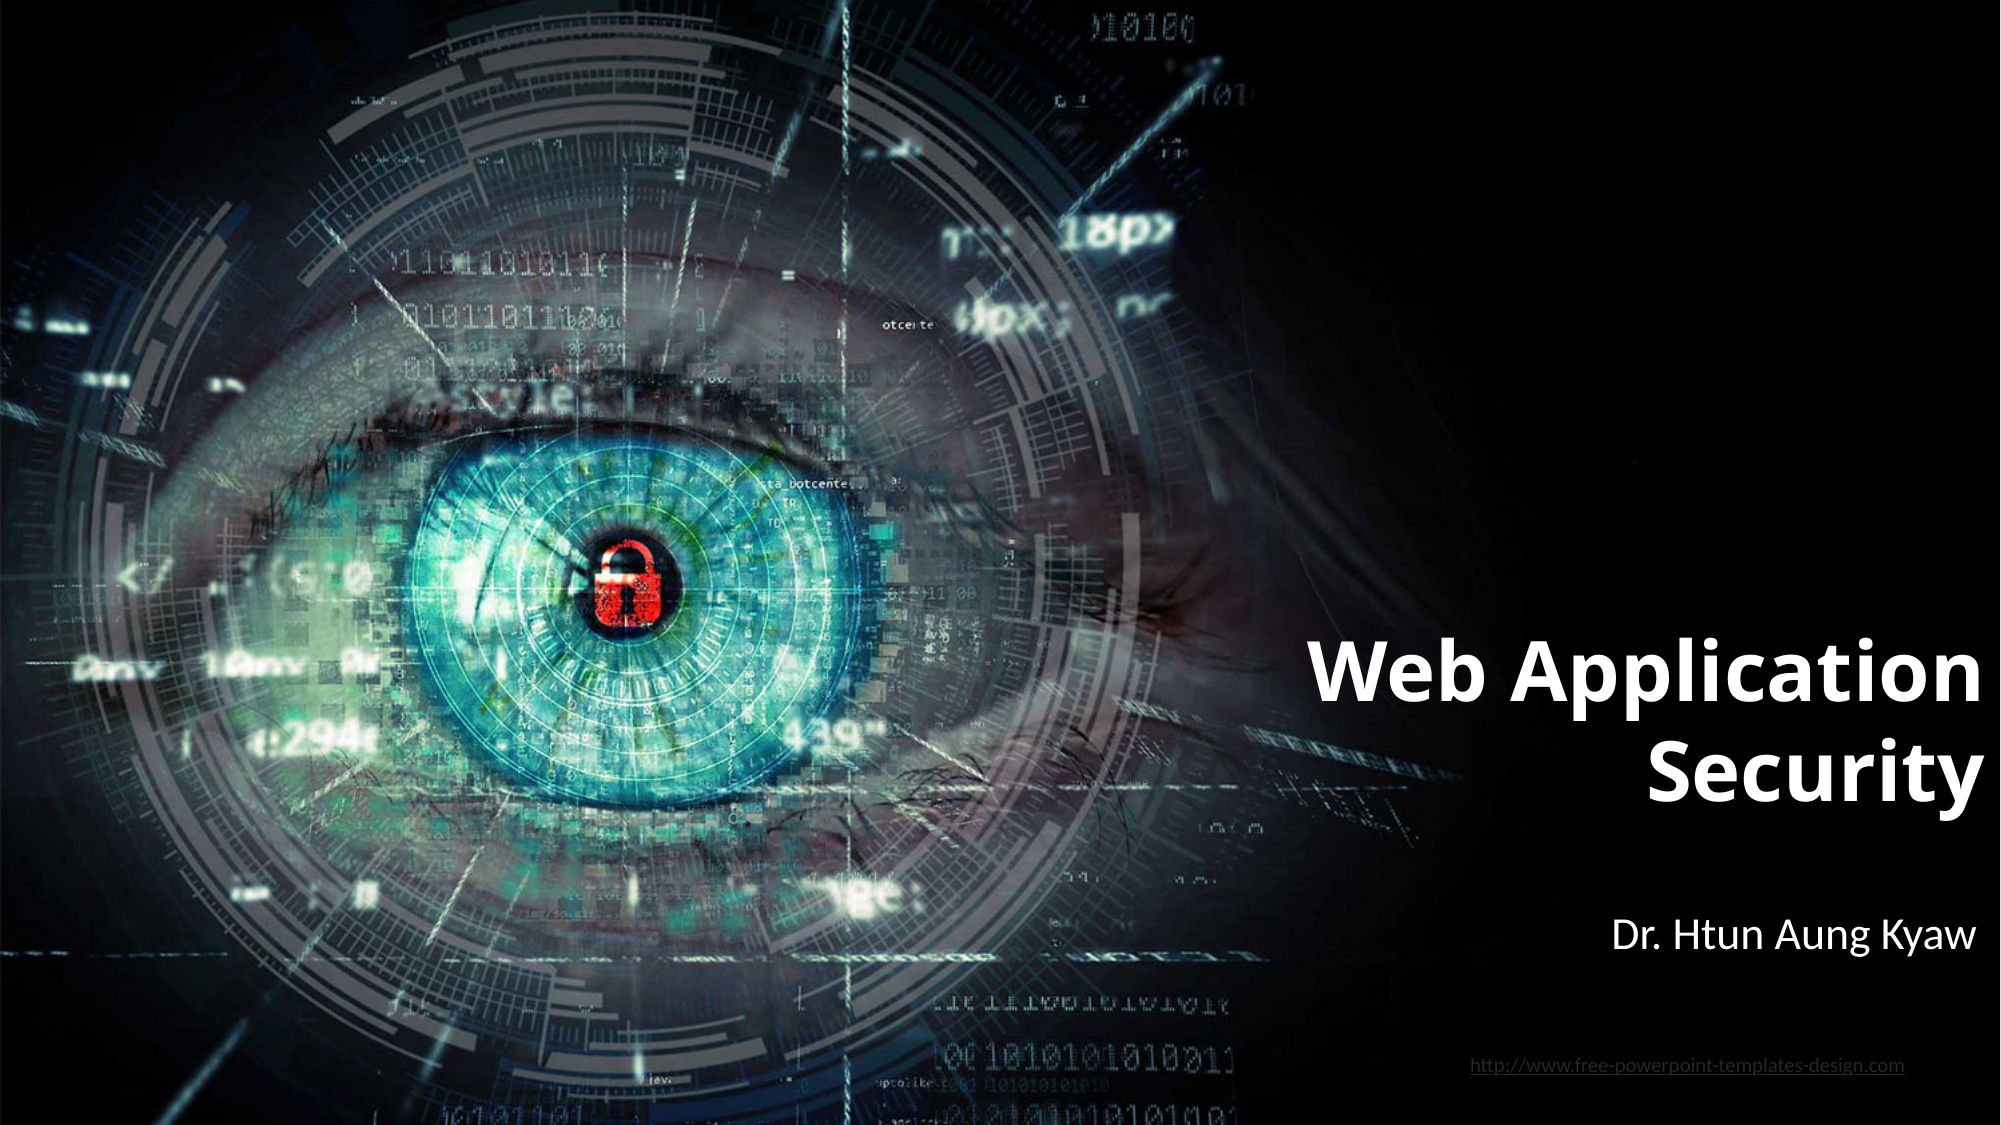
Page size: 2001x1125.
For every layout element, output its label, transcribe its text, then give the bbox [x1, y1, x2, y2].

text_box http://www.free-powerpoint-templates-design.com [978, 1044, 1920, 1085]
text_box Dr. Htun Aung Kyaw [1050, 895, 1992, 966]
picture [0, 0, 2001, 1125]
text_box Web Application Security [1012, 610, 2000, 826]
